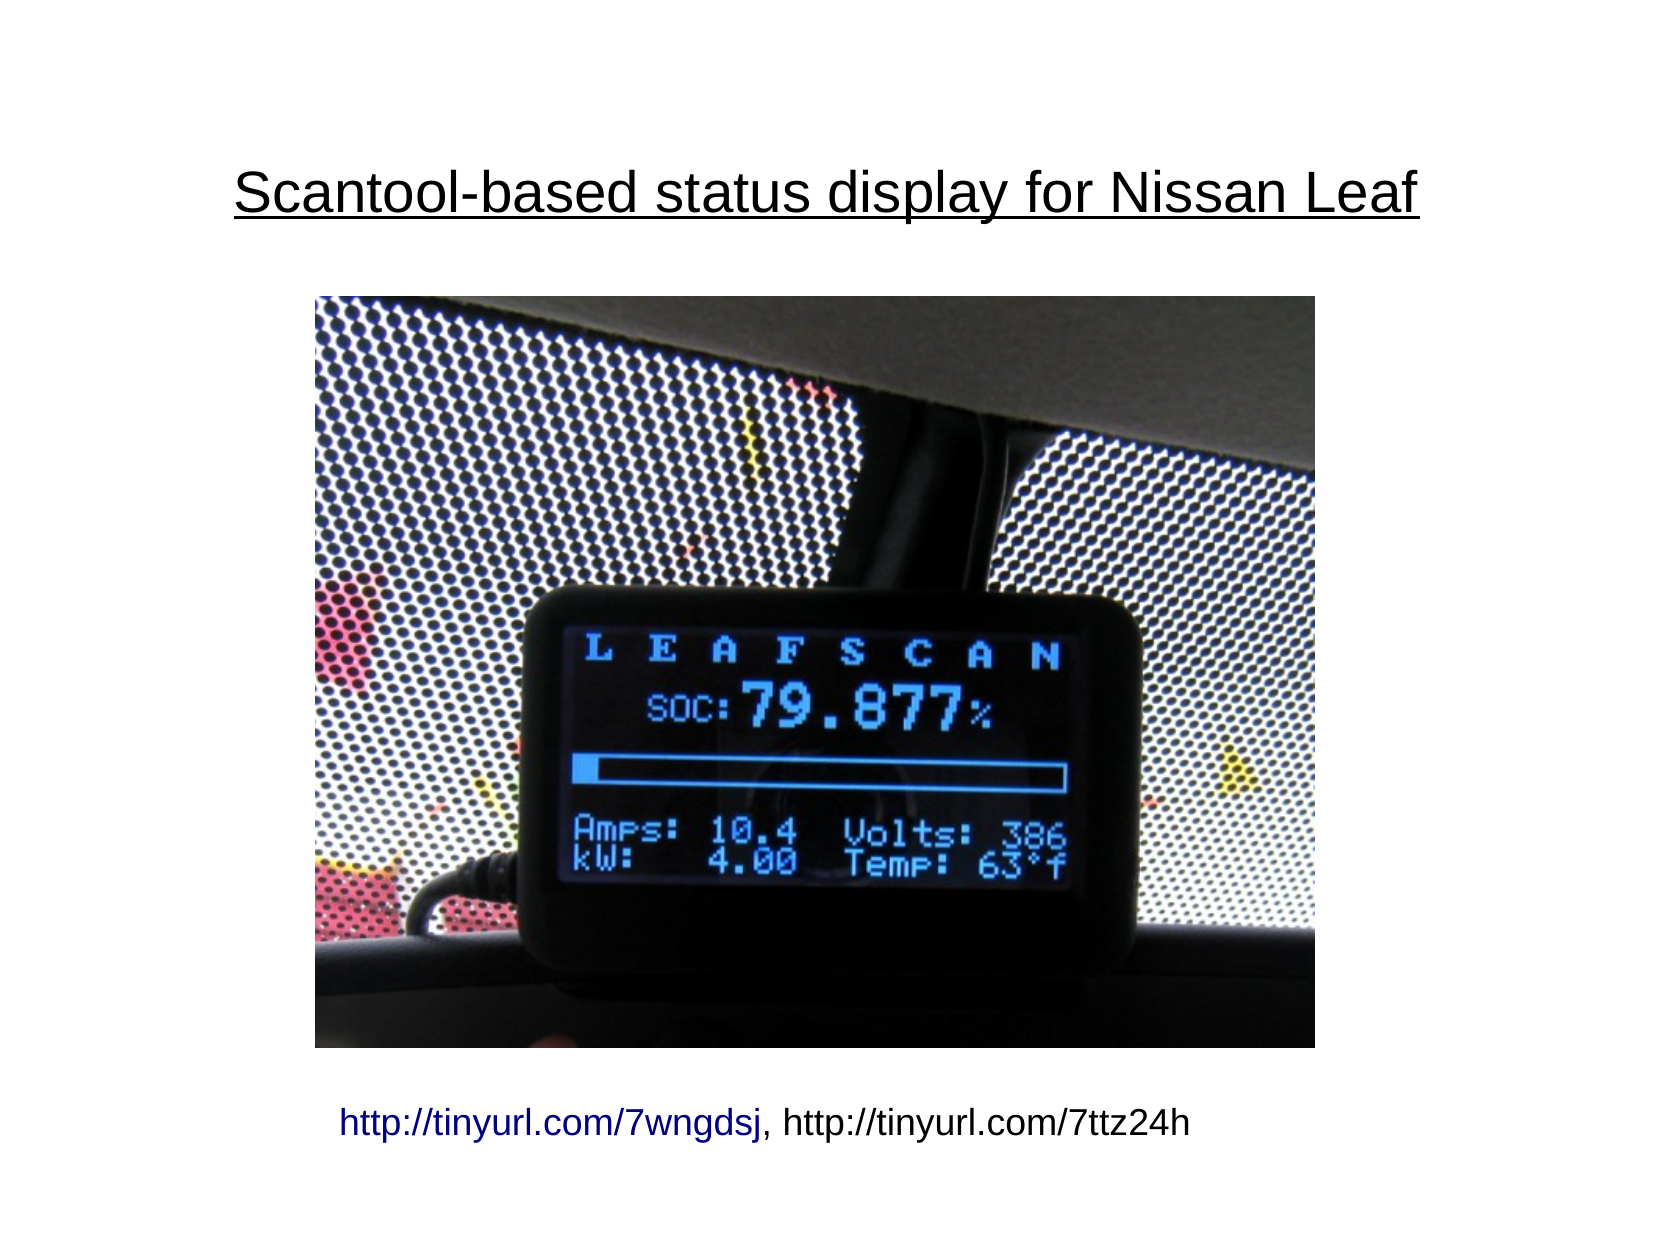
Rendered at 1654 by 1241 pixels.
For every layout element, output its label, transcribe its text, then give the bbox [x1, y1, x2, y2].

picture [315, 296, 1315, 1048]
text_box http://tinyurl.com/7wngdsj, http://tinyurl.com/7ttz24h [324, 1094, 1306, 1152]
title Scantool-based status display for Nissan Leaf [82, 89, 1571, 297]
